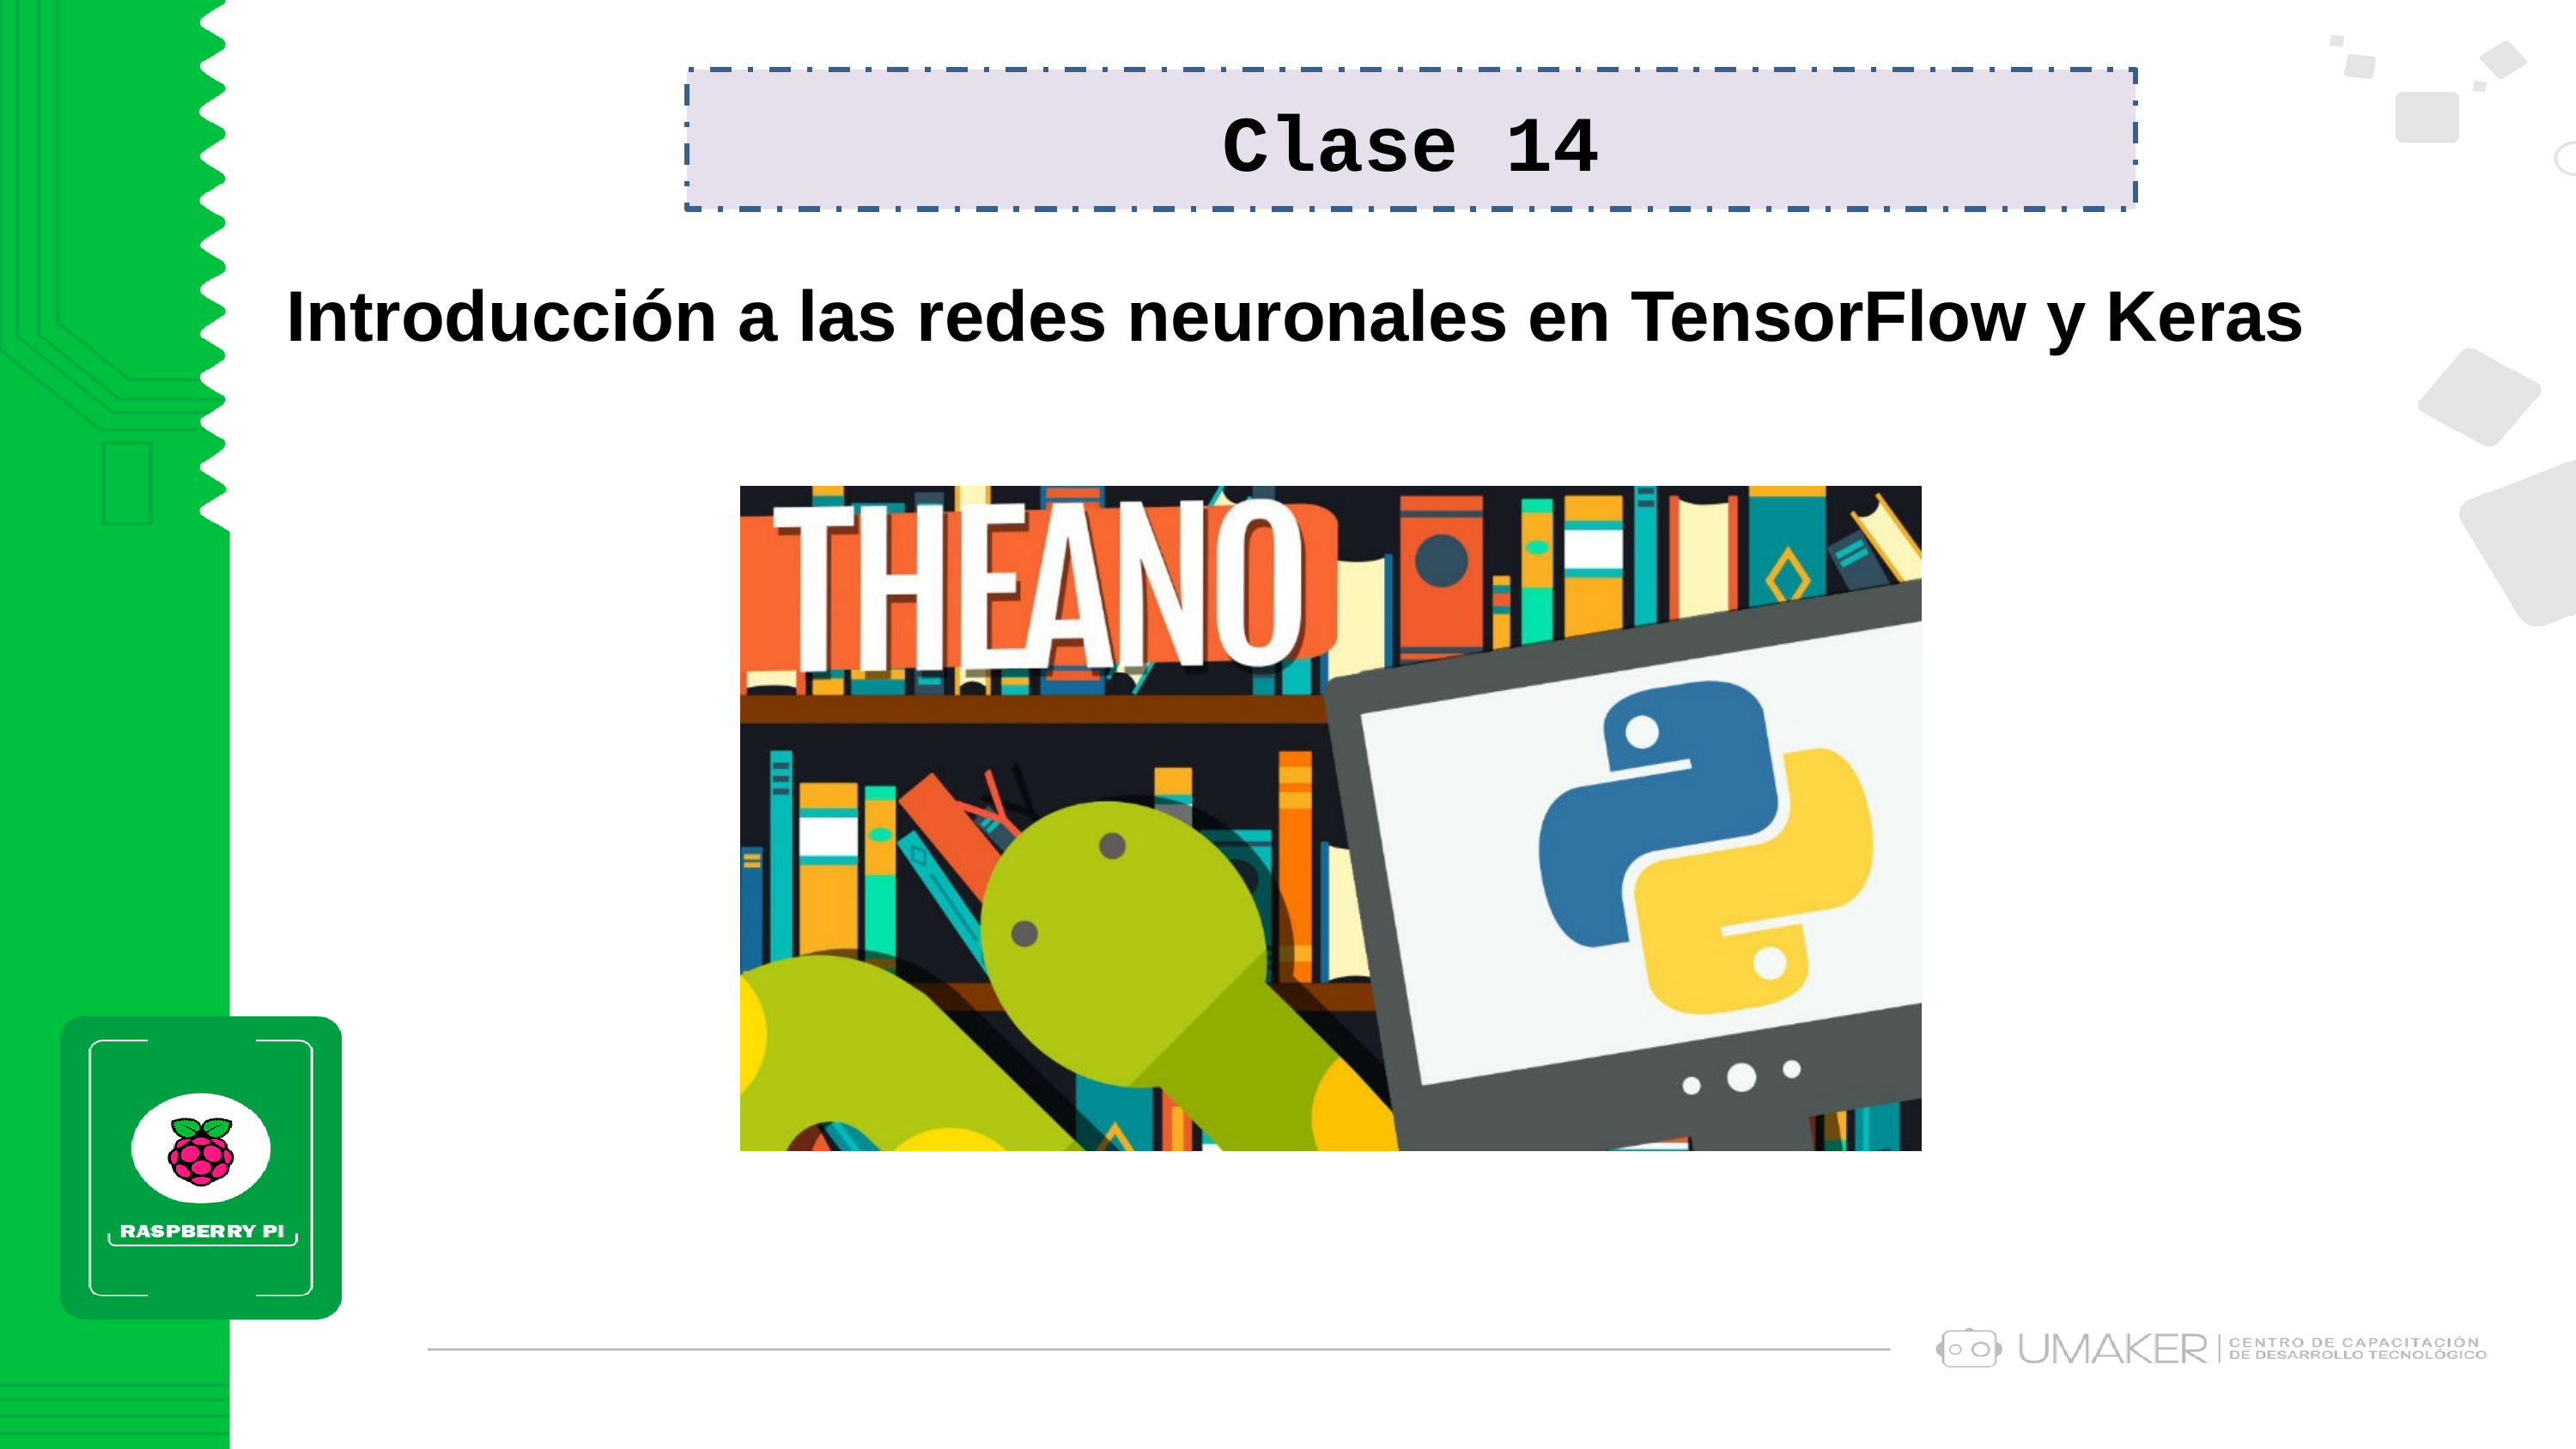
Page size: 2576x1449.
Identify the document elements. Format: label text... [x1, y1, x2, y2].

text_box Introducción a las redes neuronales en TensorFlow y Keras [229, 264, 2363, 416]
text_box Clase 14 [687, 70, 2136, 209]
picture [0, 0, 2576, 1449]
